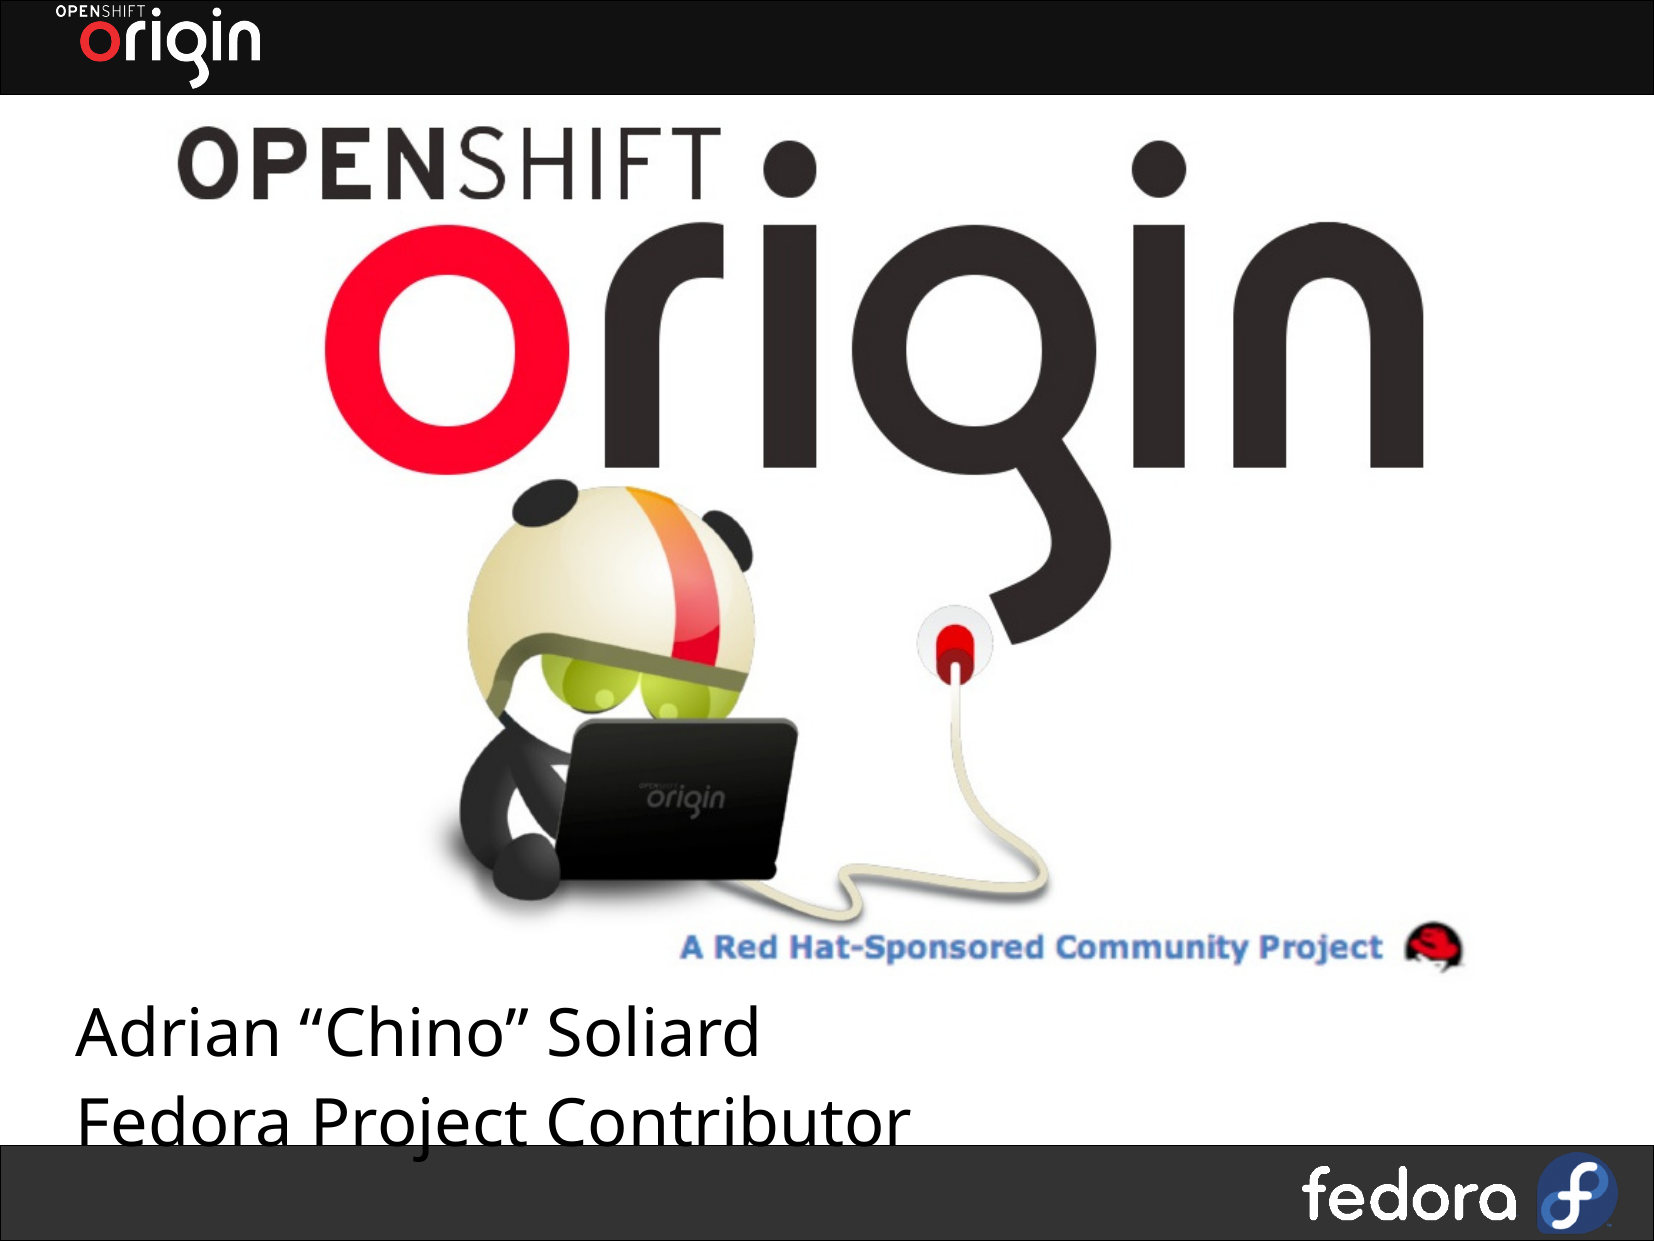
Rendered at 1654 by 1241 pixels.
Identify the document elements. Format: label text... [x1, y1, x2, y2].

picture [56, 5, 260, 89]
picture [161, 108, 1492, 995]
picture [1299, 1151, 1619, 1235]
text_box Adrian “Chino” Soliard Fedora Project Contributor [75, 1003, 962, 1148]
